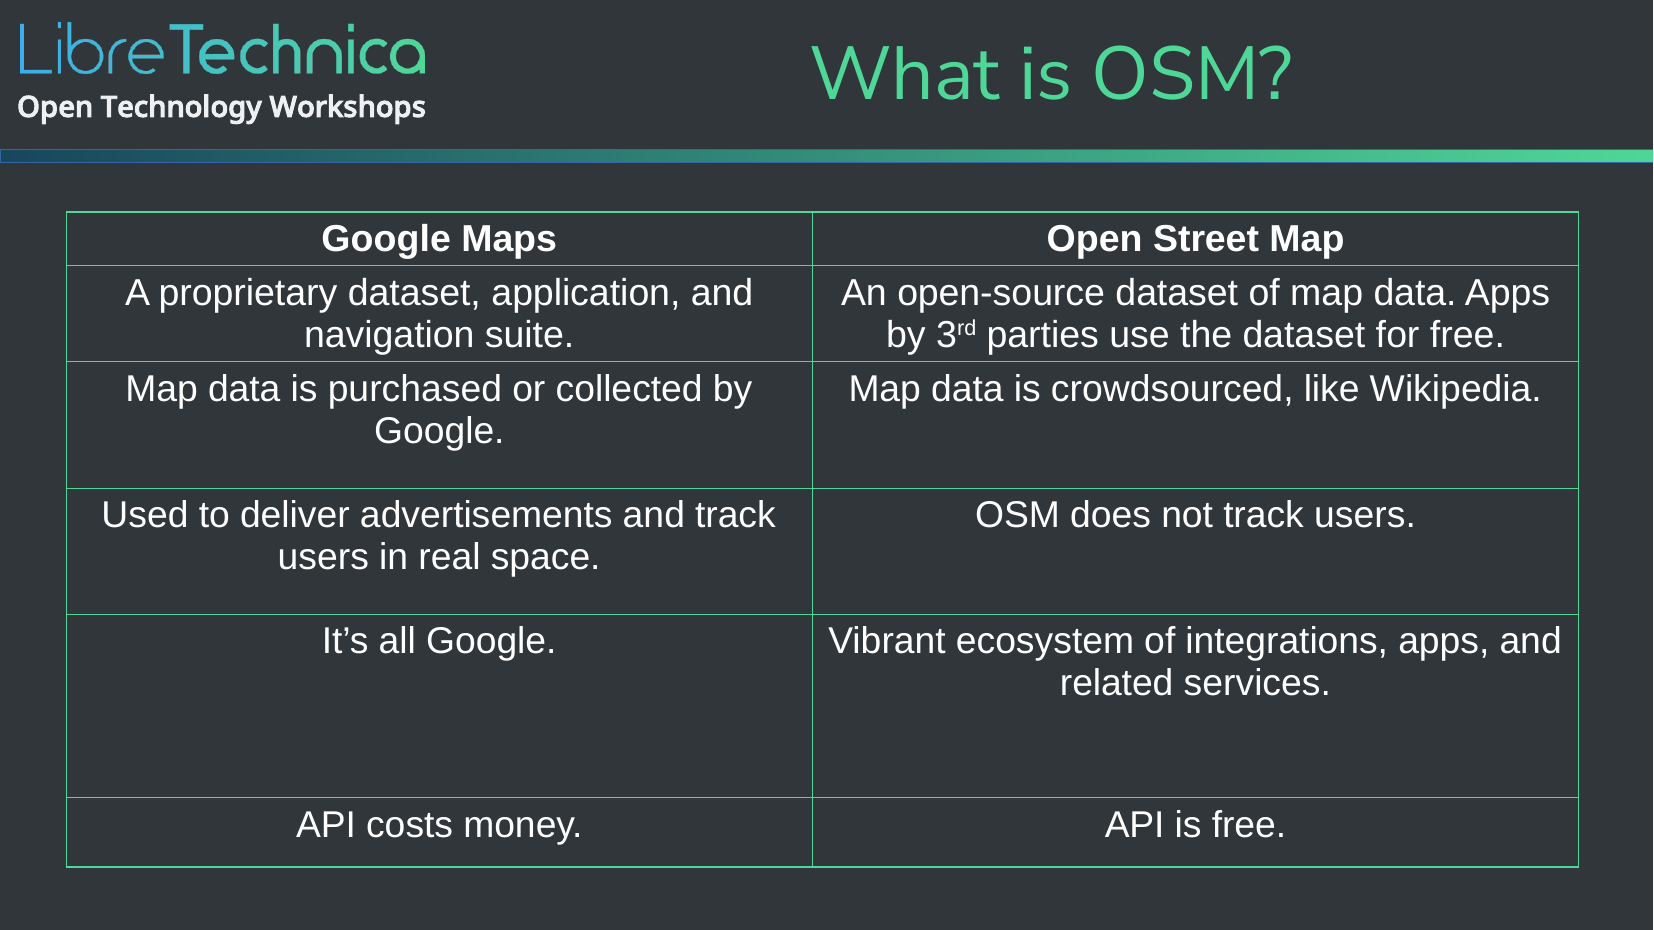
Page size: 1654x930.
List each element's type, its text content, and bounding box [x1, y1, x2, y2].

table_cell API costs money. [67, 798, 812, 866]
table_cell An open-source dataset of map data. Apps by 3rd parties use the dataset for free. [813, 266, 1578, 361]
table_cell A proprietary dataset, application, and navigation suite. [67, 266, 812, 361]
table_cell Map data is purchased or collected by Google. [67, 362, 812, 488]
text_box [0, 149, 1653, 163]
table_cell OSM does not track users. [813, 489, 1578, 614]
table_cell It’s all Google. [67, 615, 812, 797]
table_cell Vibrant ecosystem of integrations, apps, and related services. [813, 615, 1578, 797]
table_header Open Street Map [813, 213, 1578, 265]
table_cell Used to deliver advertisements and track users in real space. [67, 489, 812, 614]
table_header Google Maps [67, 213, 812, 265]
table_cell Map data is crowdsourced, like Wikipedia. [813, 362, 1578, 488]
table_cell API is free. [813, 798, 1578, 866]
text_box What is OSM? [449, 0, 1653, 151]
title Open Technology Workshops [0, 69, 447, 138]
picture [20, 22, 425, 75]
